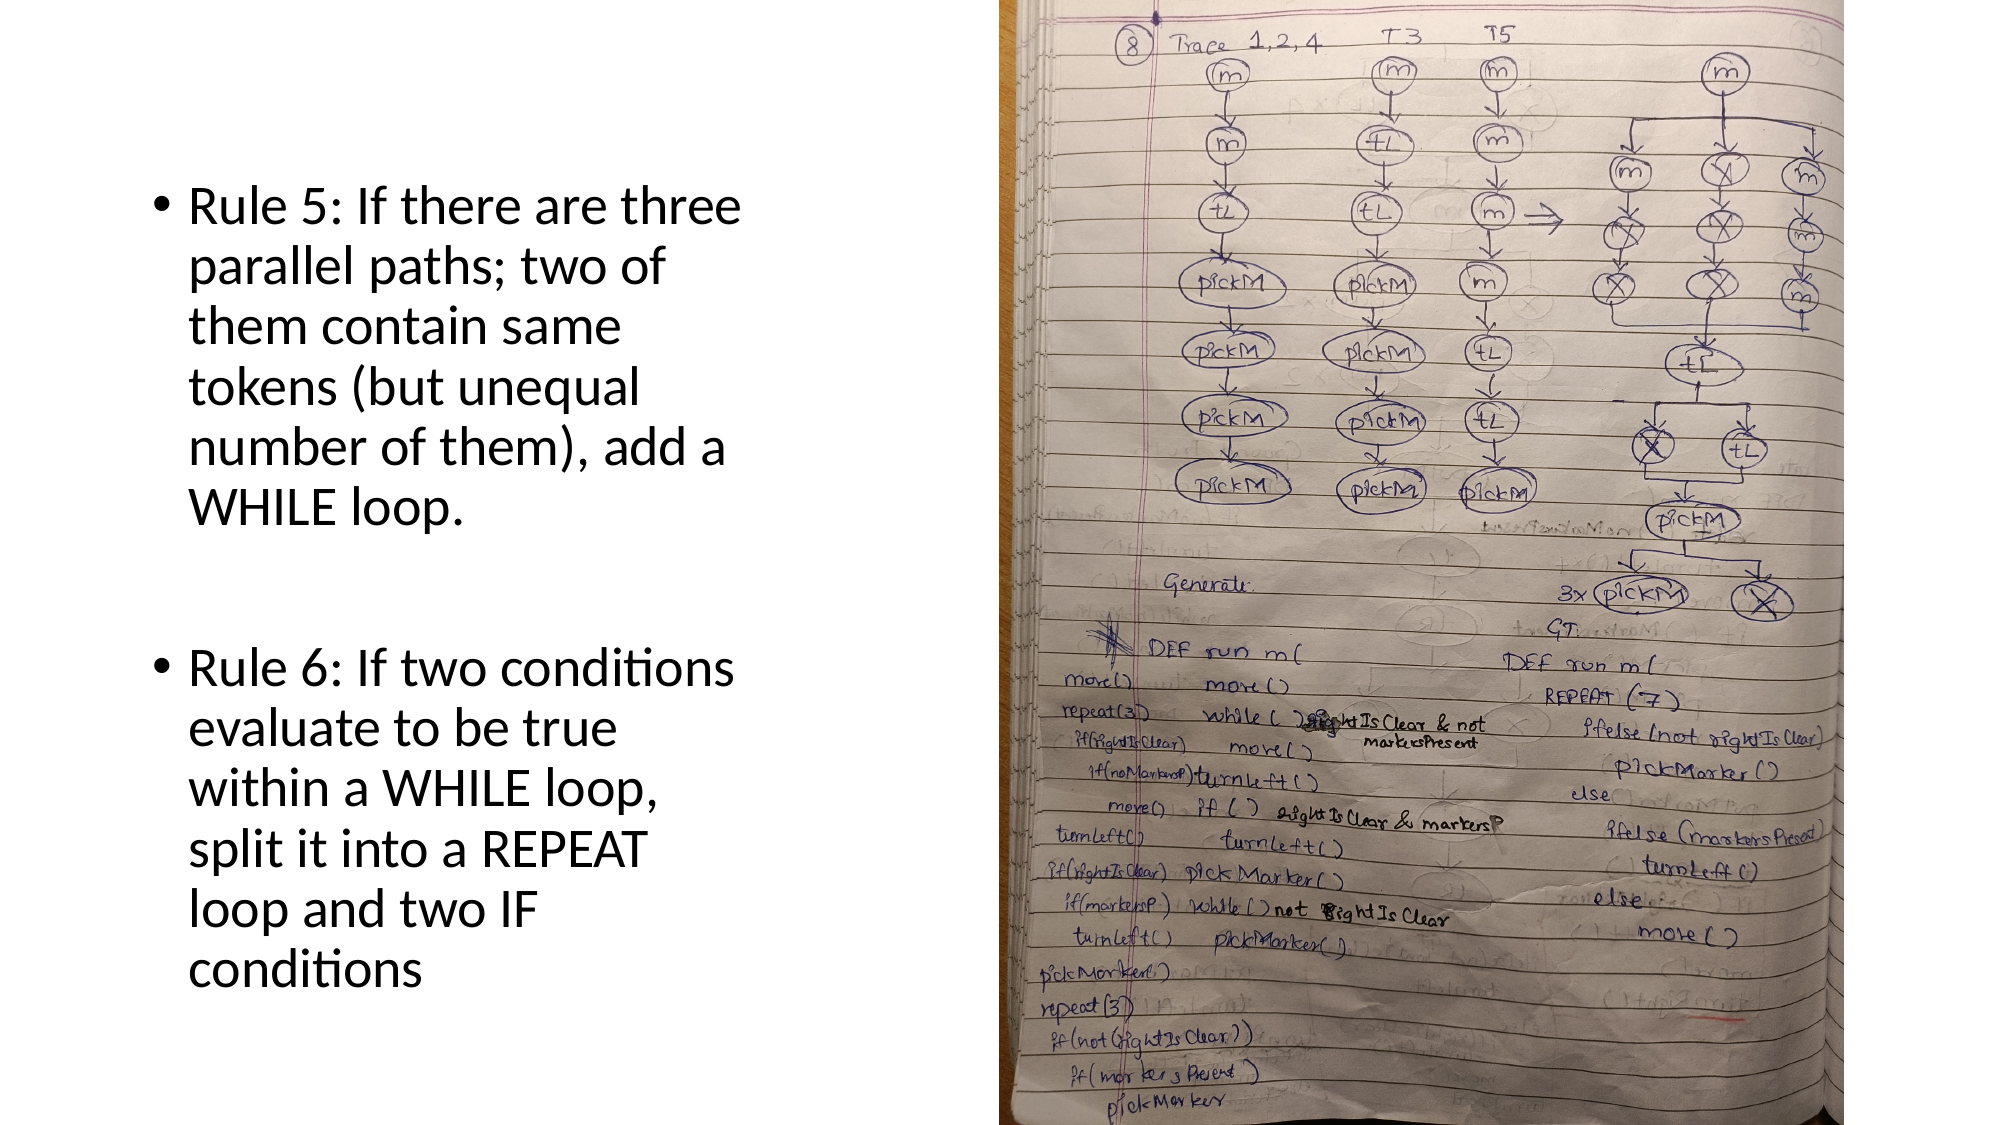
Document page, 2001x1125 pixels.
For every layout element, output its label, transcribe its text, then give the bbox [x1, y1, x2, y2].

picture [999, 0, 1844, 1125]
list Rule 5: If there are three parallel paths; two of them contain same tokens (but unequal number of them), add a WHILE loop. Rule 6: If two conditions evaluate to be true within a WHILE loop, split it into a REPEAT loop and two IF conditions [137, 168, 773, 1019]
